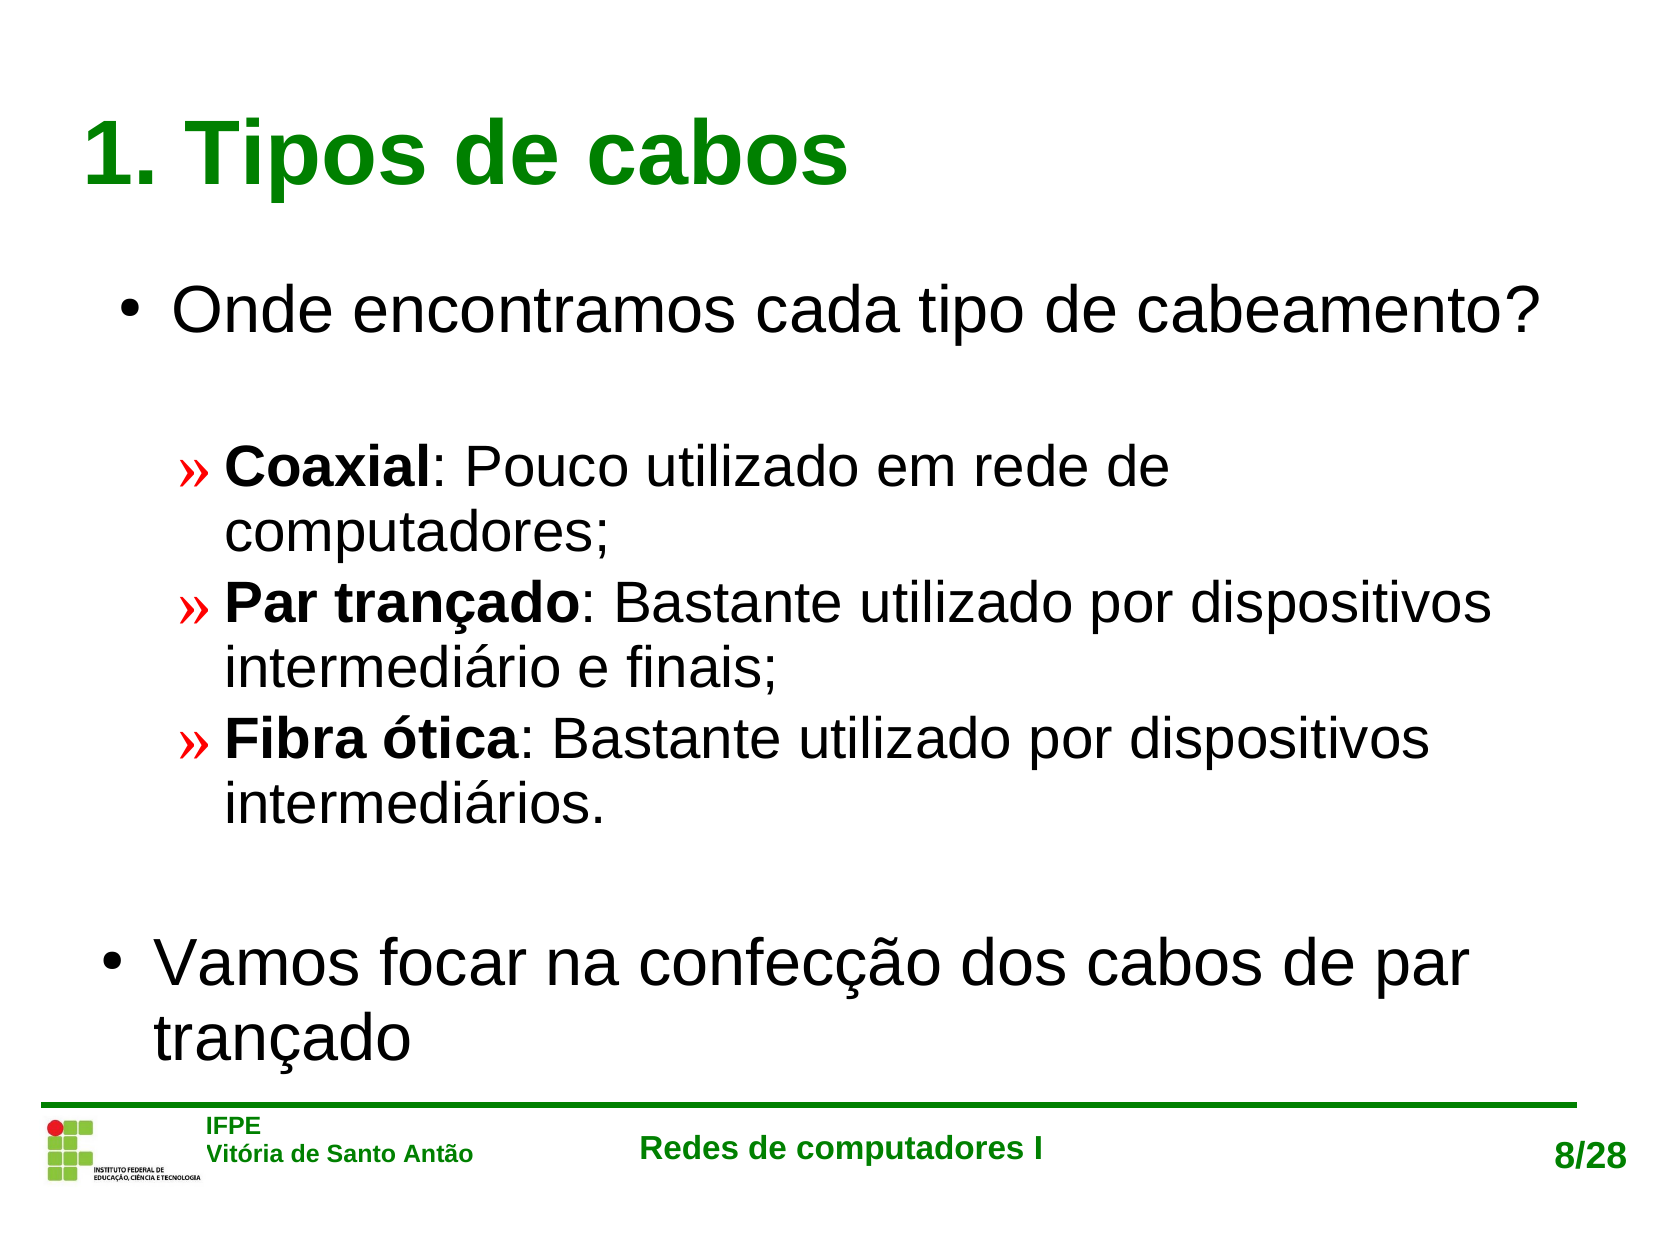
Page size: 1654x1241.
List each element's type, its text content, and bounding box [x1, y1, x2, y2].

picture [39, 1111, 207, 1191]
list Onde encontramos cada tipo de cabeamento​? Coaxial: Pouco utilizado em rede de computadores; Par trançado: Bastante utilizado por dispositivos intermediário e finais; Fibra ótica: Bastante utilizado por dispositivos intermediários. Vamos focar na confecção dos cabos de par trançado [82, 272, 1571, 1091]
title 1. Tipos de cabos [82, 49, 1571, 257]
